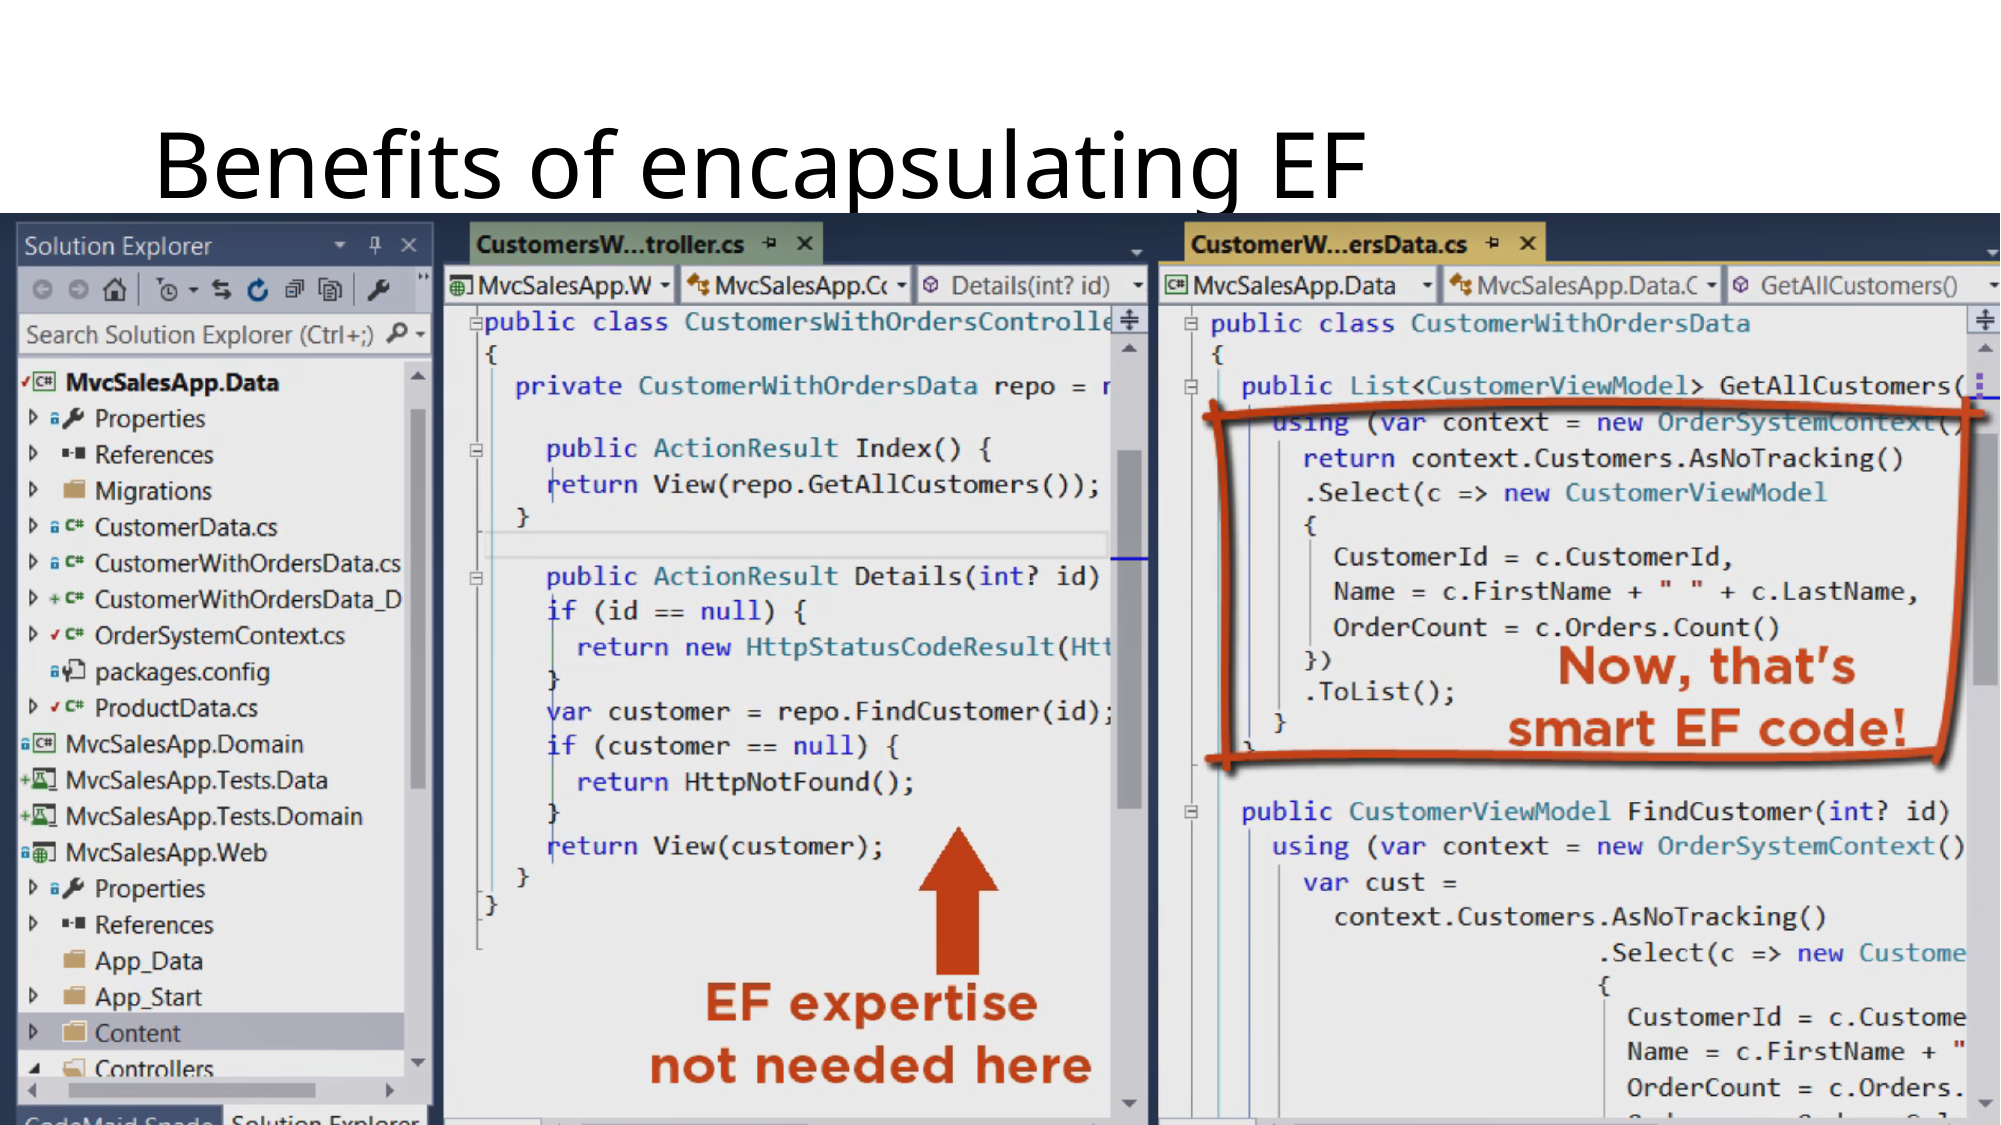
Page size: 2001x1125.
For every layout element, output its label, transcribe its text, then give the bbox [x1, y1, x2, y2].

title Benefits of encapsulating EF [137, 59, 1863, 213]
picture [0, 213, 2000, 1125]
